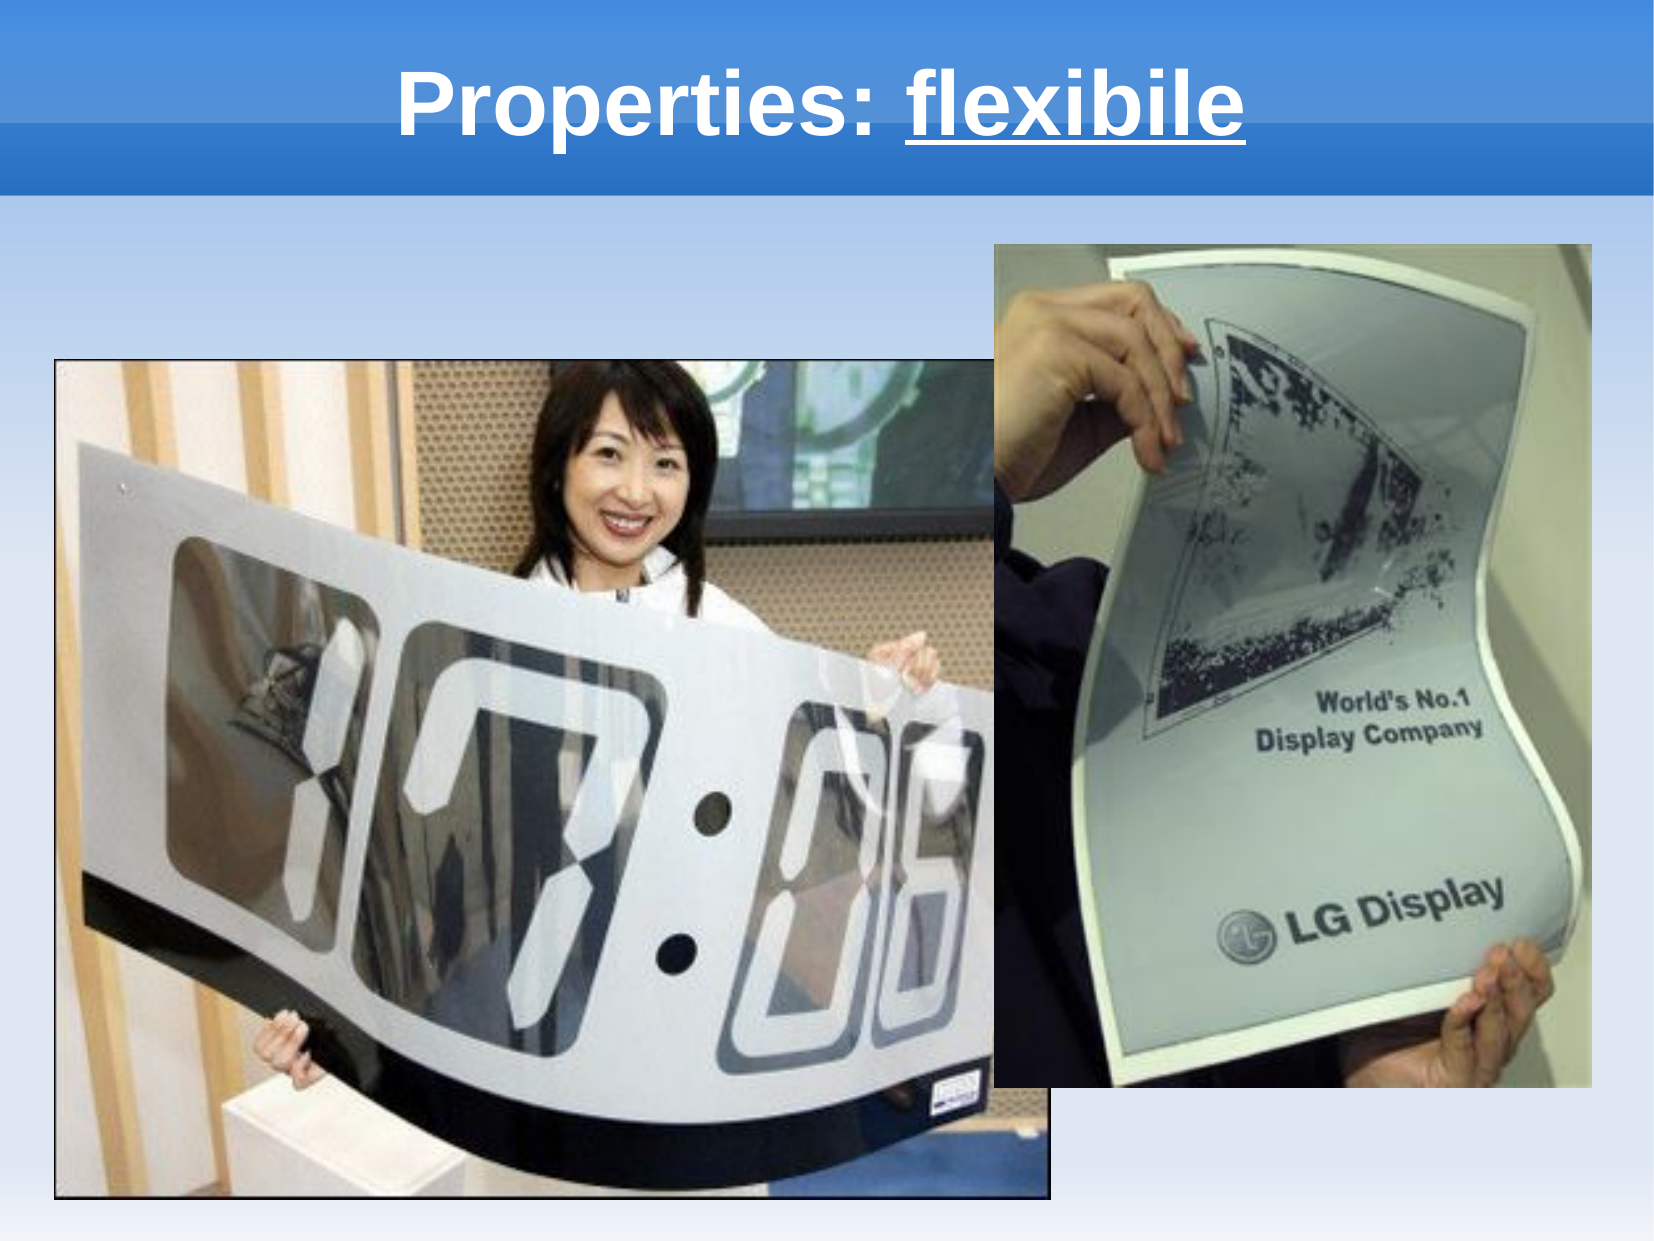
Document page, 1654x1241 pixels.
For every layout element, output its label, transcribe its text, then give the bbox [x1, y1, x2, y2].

title Properties: flexibile [76, 7, 1565, 200]
picture [0, 0, 1654, 1241]
